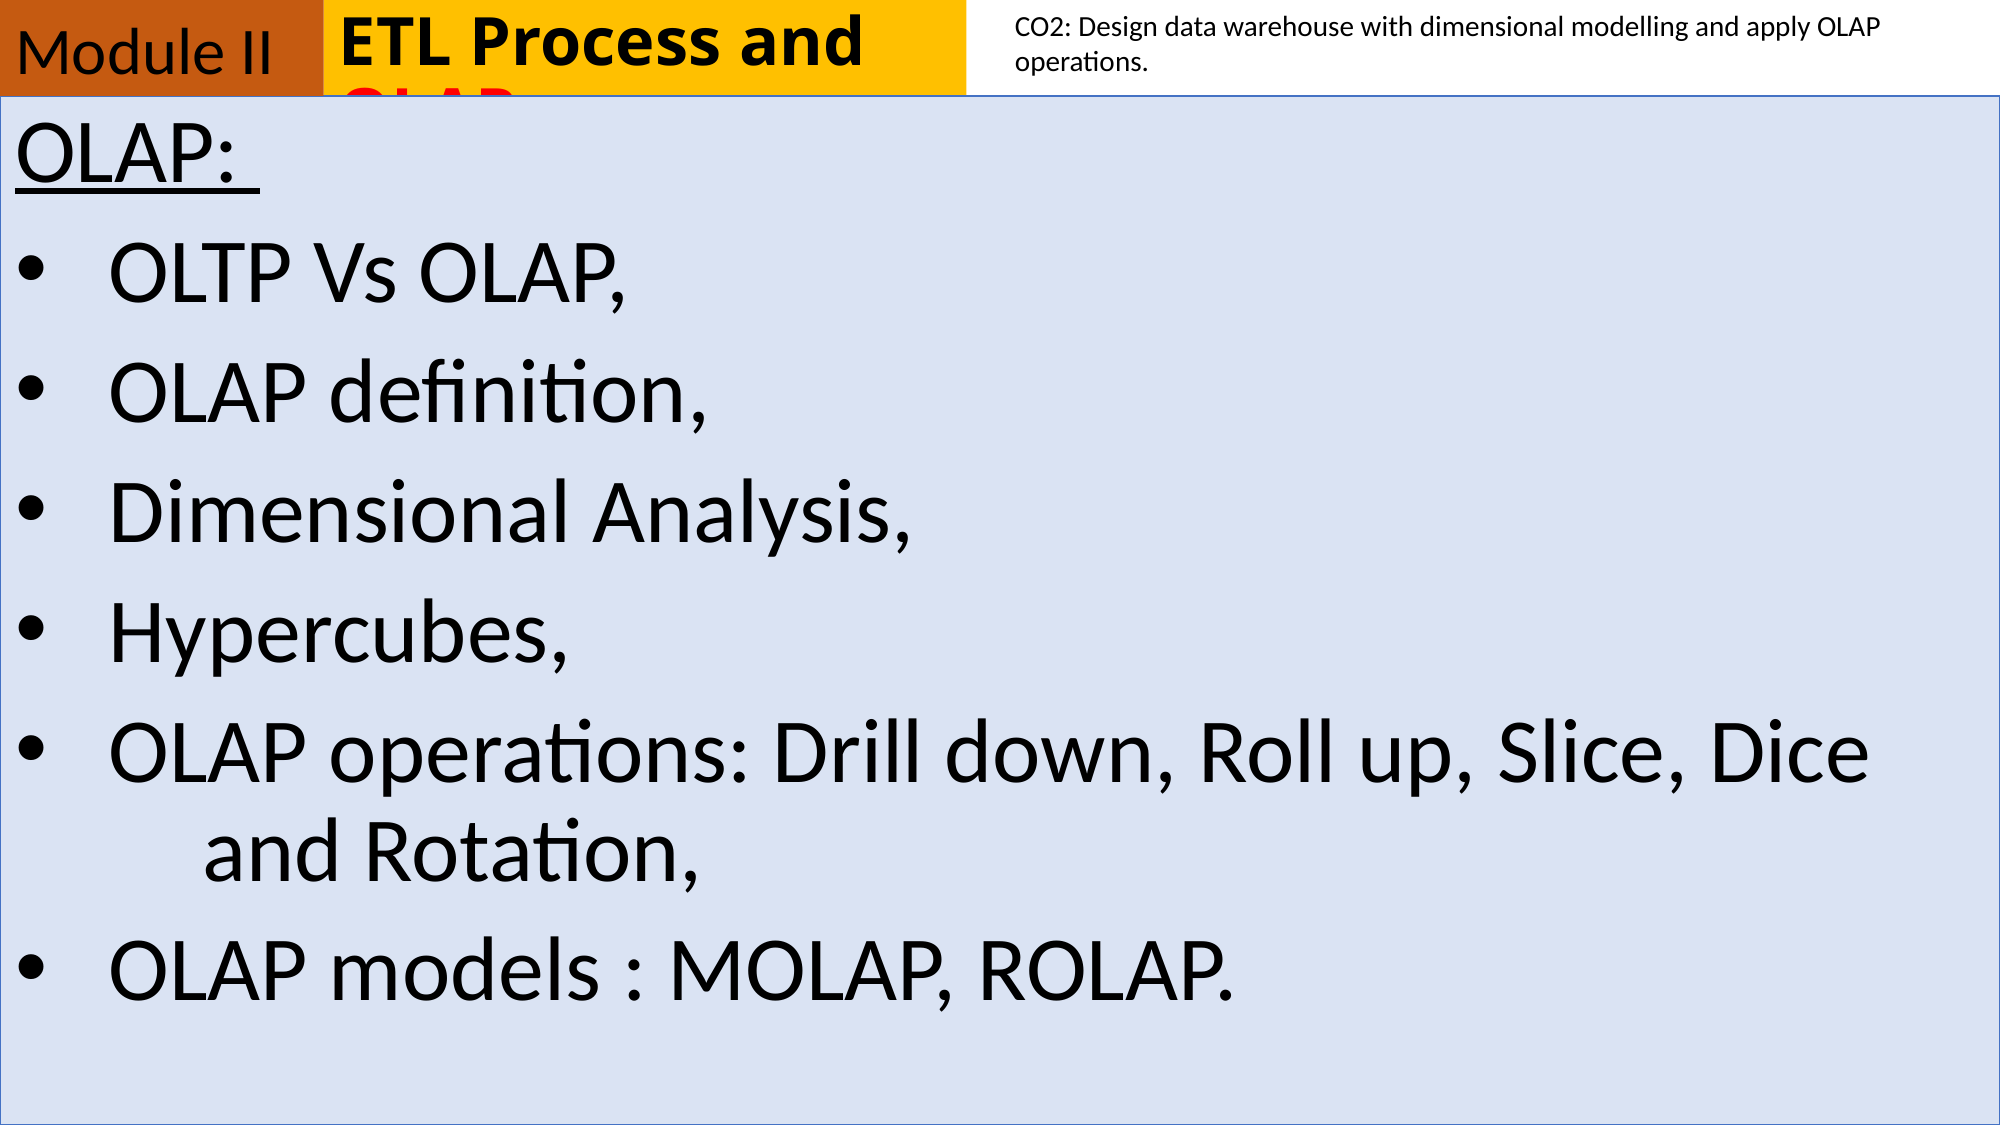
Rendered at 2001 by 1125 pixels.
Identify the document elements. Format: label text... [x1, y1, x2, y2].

text_box Module II [0, 0, 324, 96]
text_box CO2: Design data warehouse with dimensional modelling and apply OLAP operations. [999, 0, 2000, 122]
subtitle OLAP: OLTP Vs OLAP, OLAP definition, Dimensional Analysis, Hypercubes, OLAP operations: Drill down, Roll up, Slice, Dice and Rotation, OLAP models : MOLAP, ROLAP. [0, 95, 2000, 1125]
title ETL Process and OLAP: [324, 0, 967, 95]
